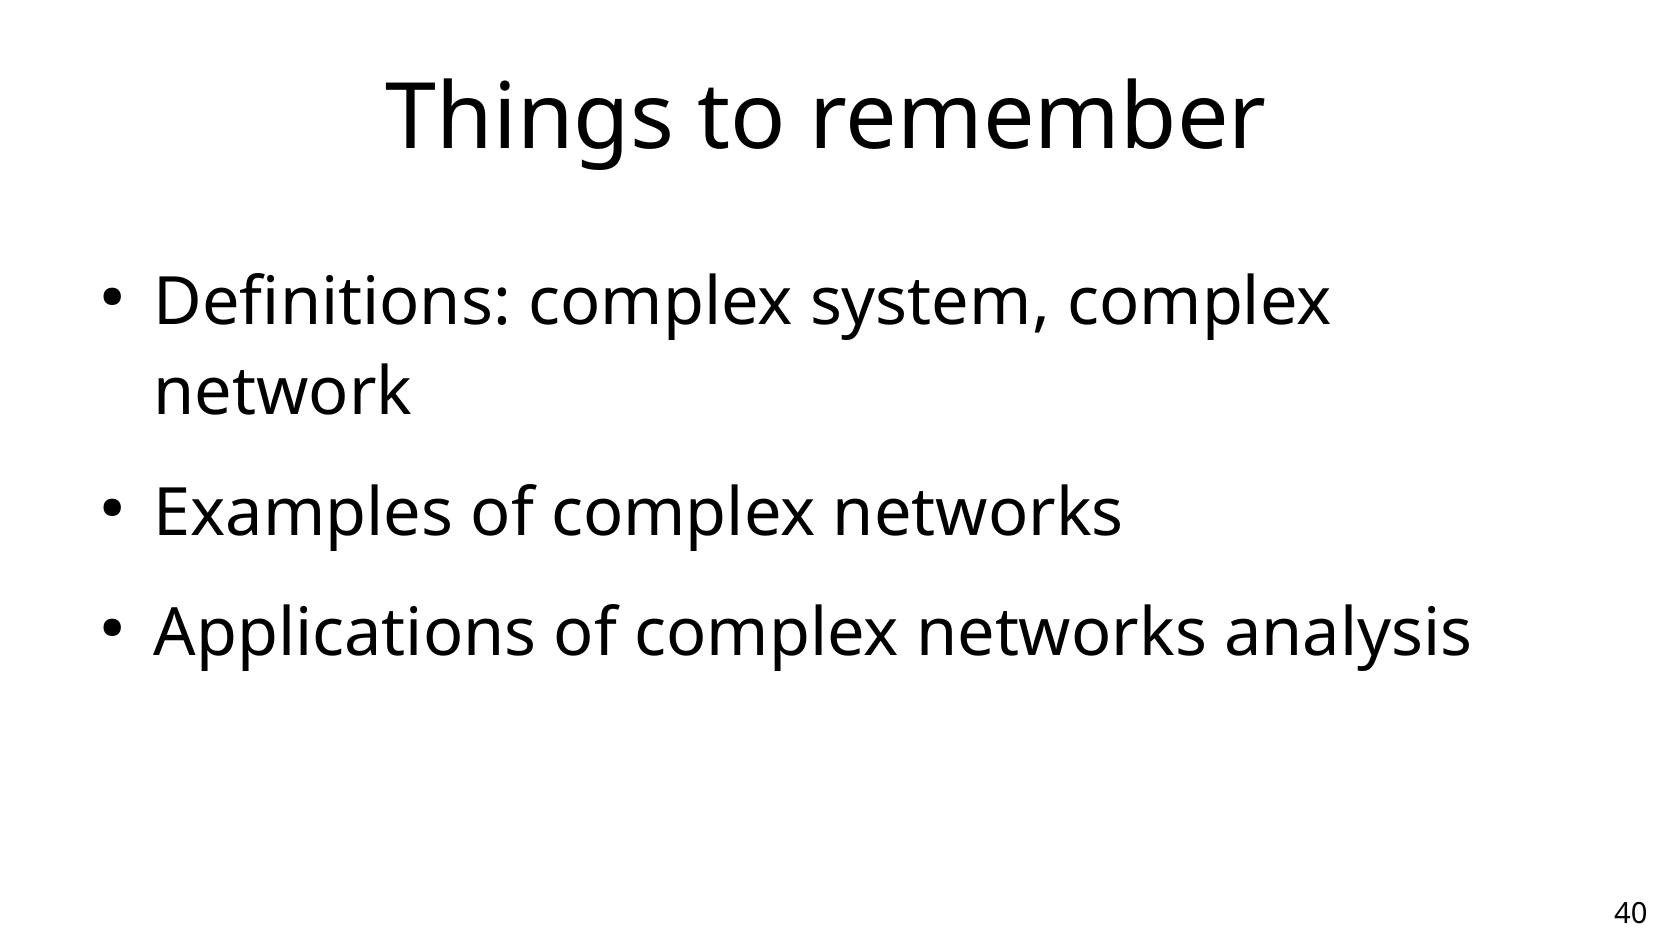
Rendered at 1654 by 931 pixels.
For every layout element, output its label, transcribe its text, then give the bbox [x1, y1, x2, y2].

title Things to remember [82, 1, 1571, 226]
list Definitions: complex system, complex network Examples of complex networks Applications of complex networks analysis [82, 253, 1571, 793]
